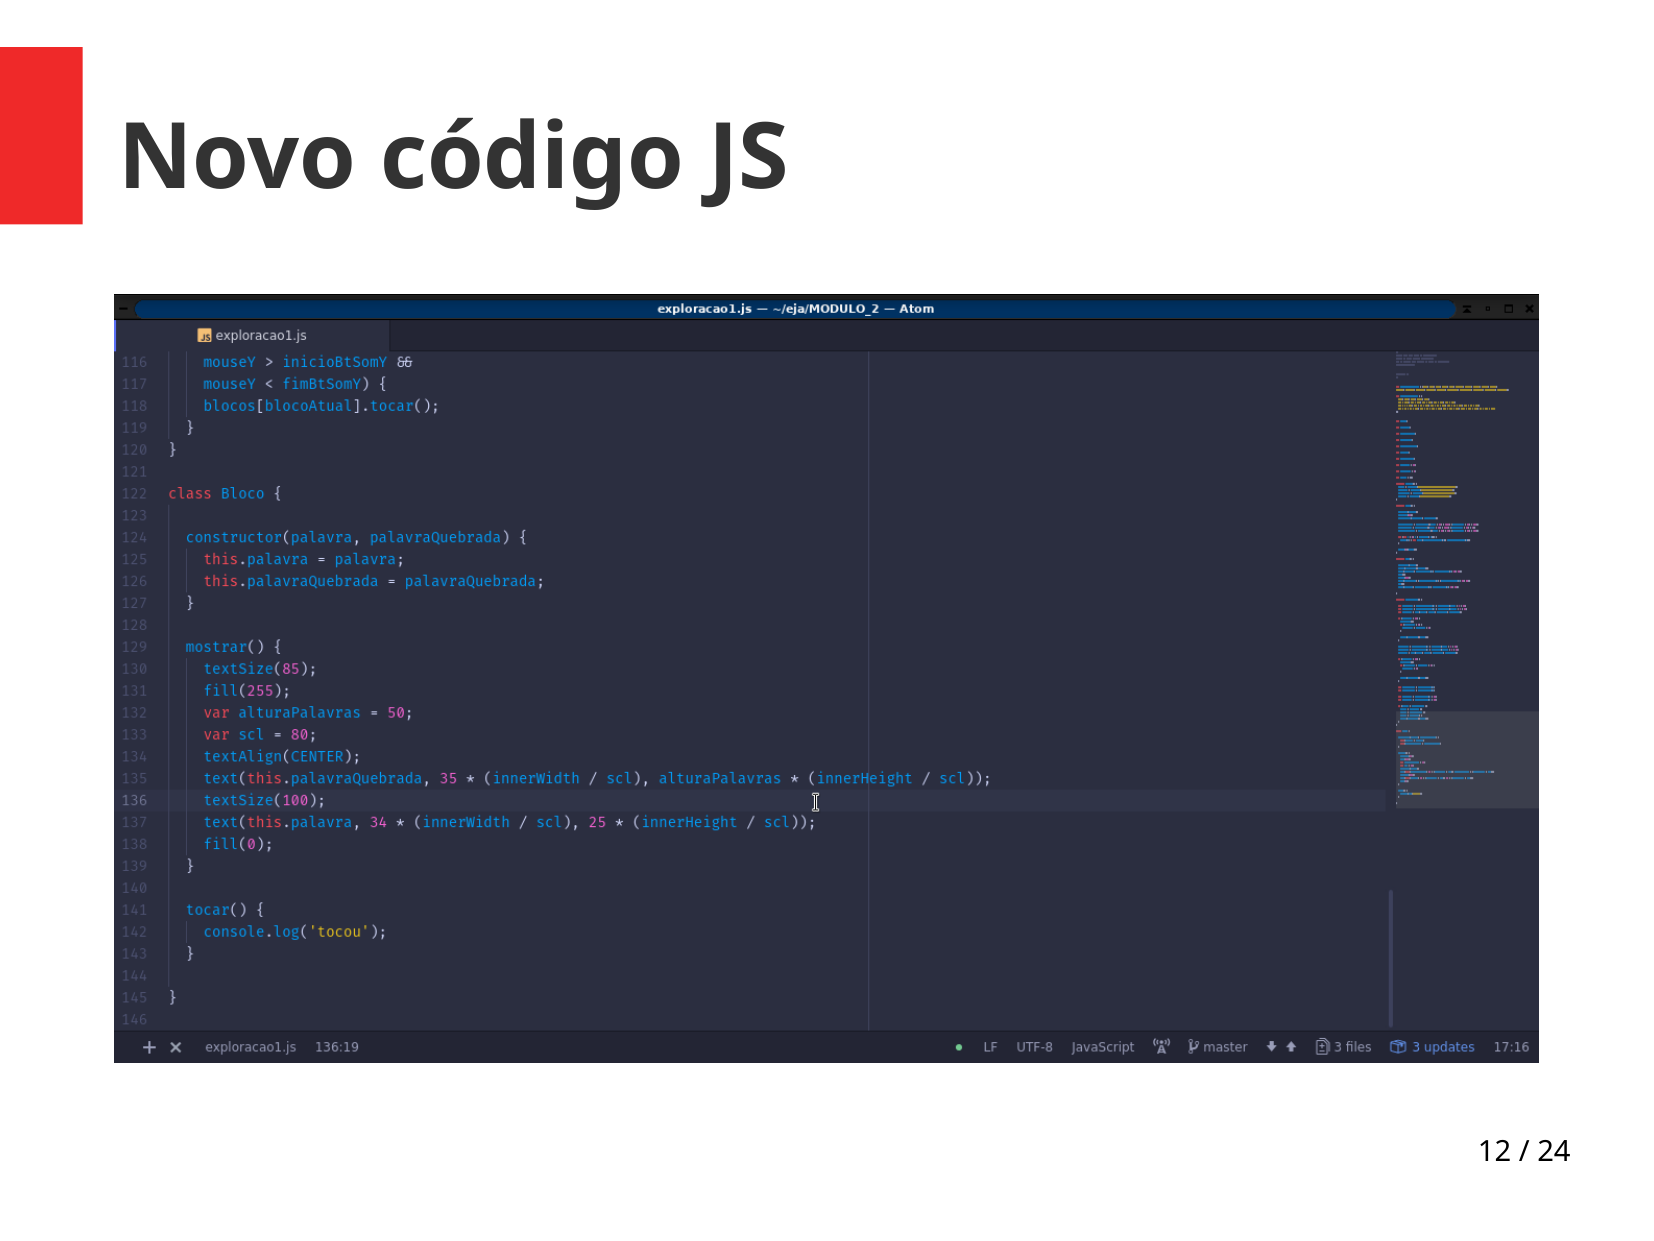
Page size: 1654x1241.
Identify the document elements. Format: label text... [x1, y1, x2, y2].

picture [114, 294, 1539, 1063]
title Novo código JS [118, 49, 1571, 257]
